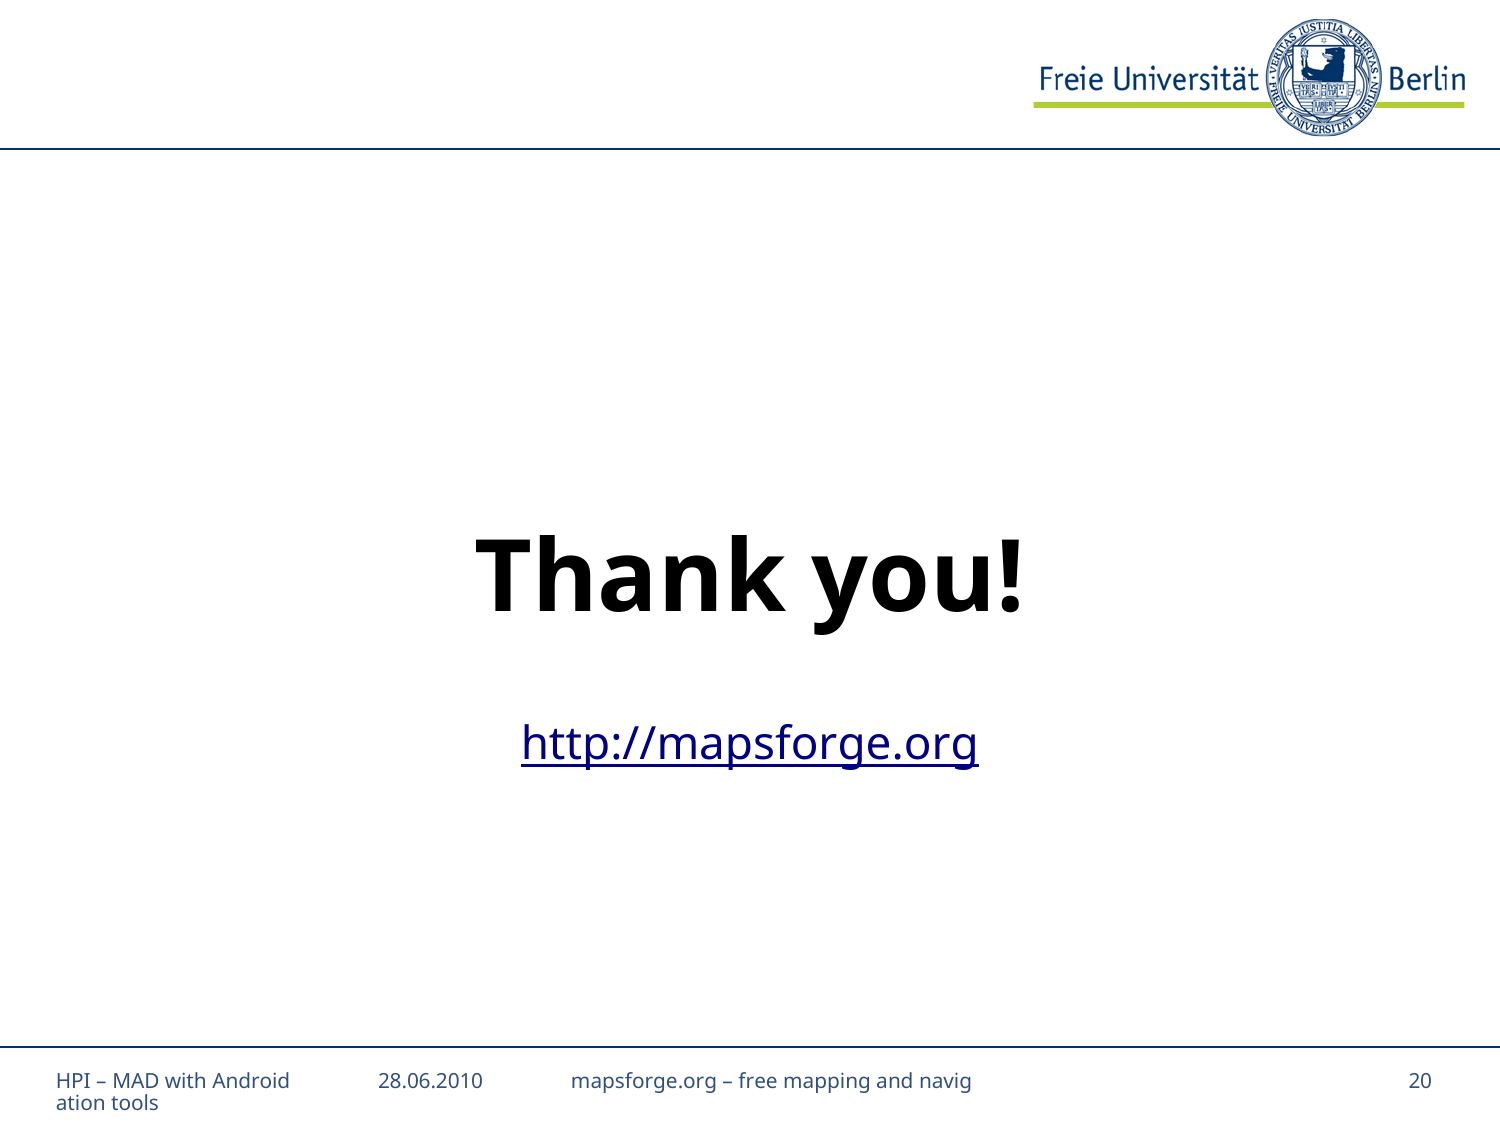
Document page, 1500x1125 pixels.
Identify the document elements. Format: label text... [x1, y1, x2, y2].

list http://mapsforge.org [47, 711, 1453, 767]
picture [1033, 19, 1470, 137]
list Thank you! [47, 504, 1453, 626]
